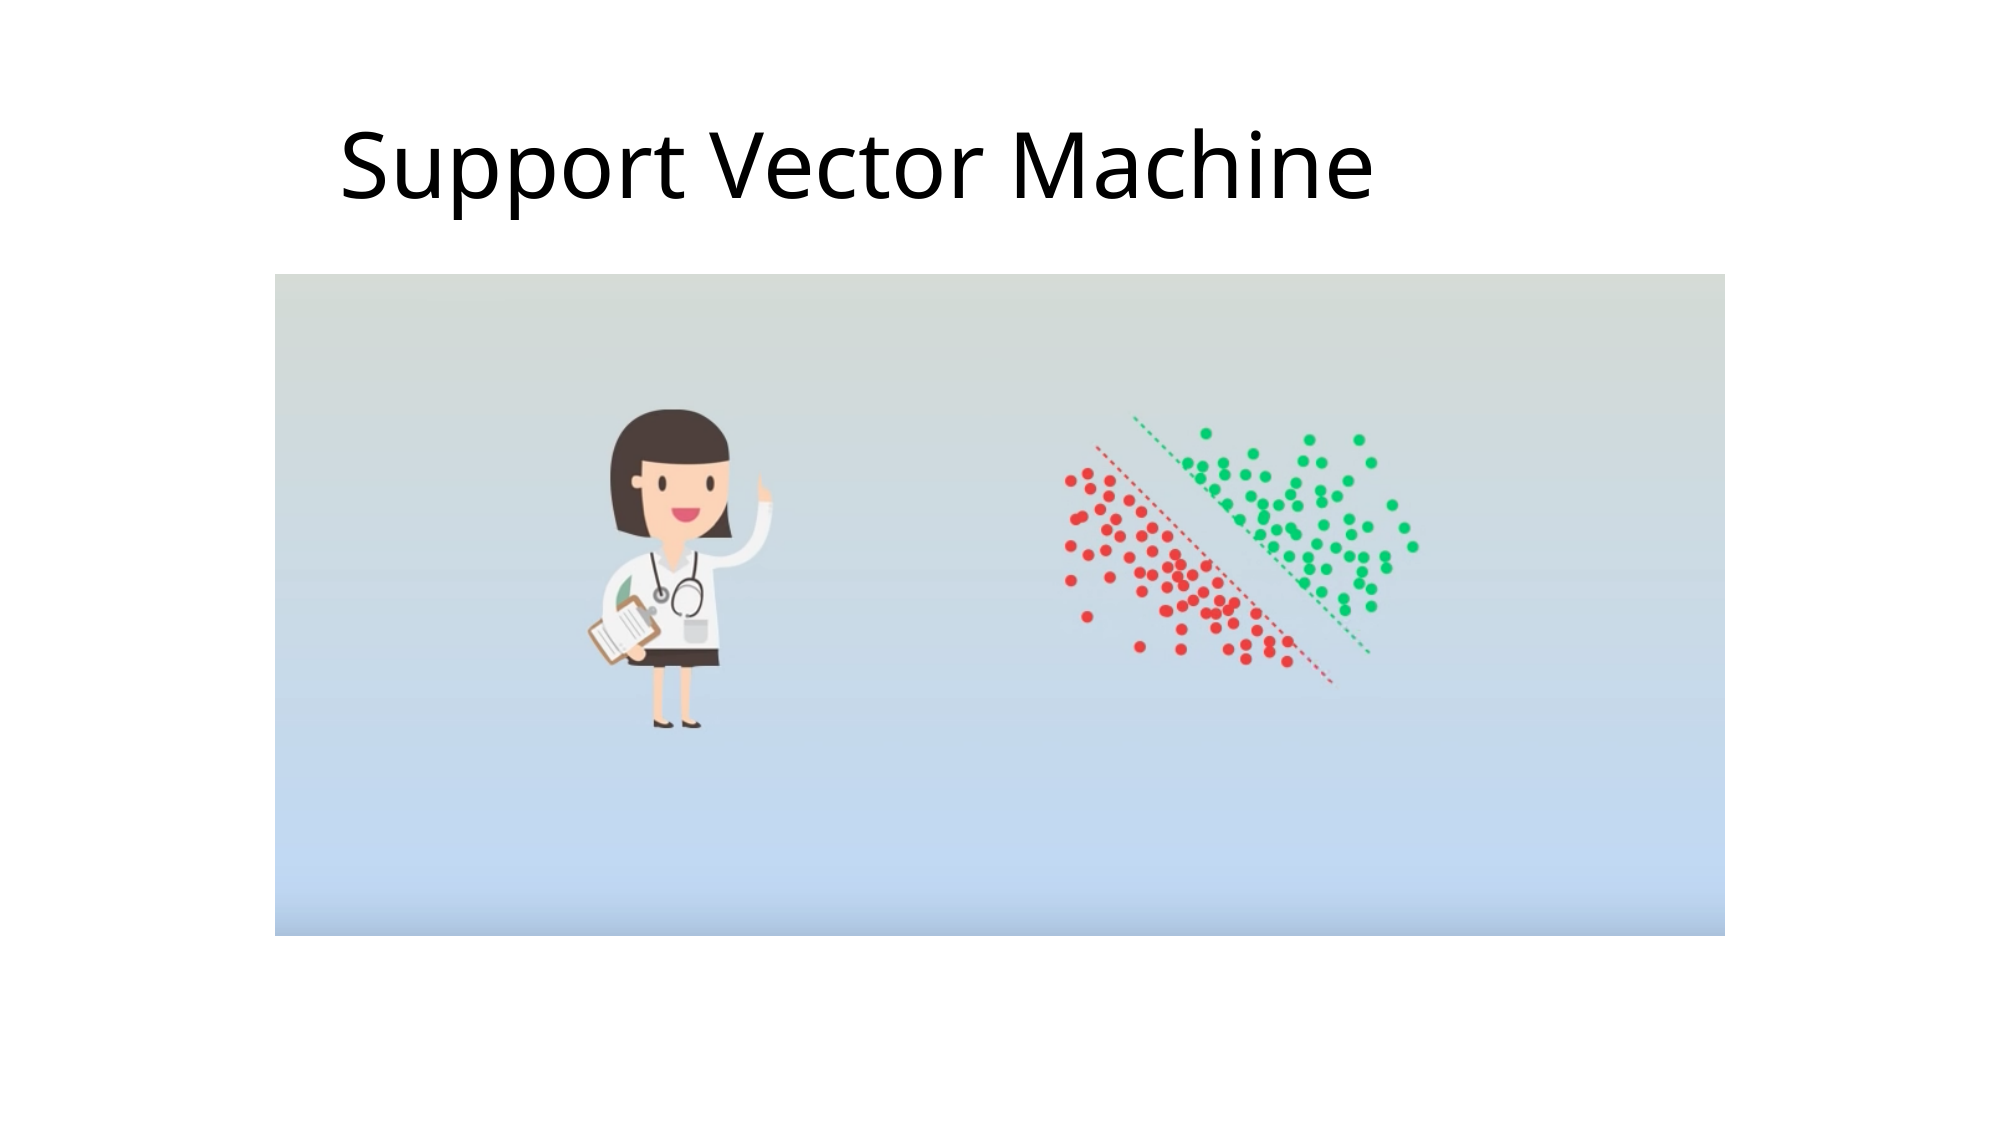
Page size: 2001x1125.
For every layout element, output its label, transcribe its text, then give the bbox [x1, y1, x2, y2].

picture [275, 274, 1725, 936]
title Support Vector Machine [324, 87, 1909, 250]
